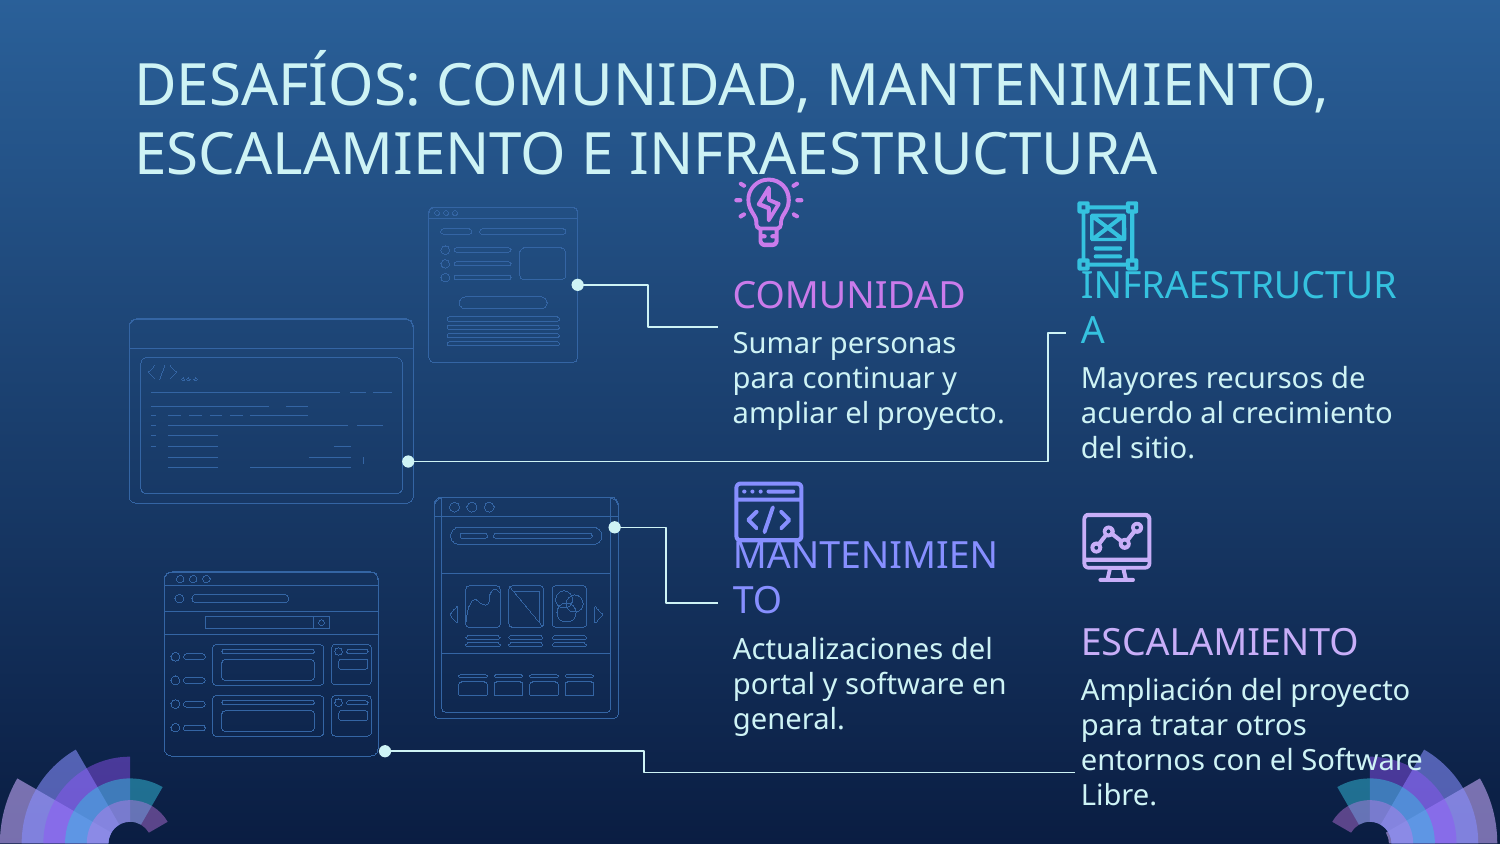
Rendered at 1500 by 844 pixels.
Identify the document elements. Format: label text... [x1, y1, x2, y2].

text_box [791, 181, 800, 188]
text_box [1077, 201, 1139, 271]
text_box [746, 177, 791, 248]
text_box INFRAESTRUCTURA [1065, 288, 1413, 344]
text_box [1082, 512, 1152, 582]
text_box Mayores recursos de acuerdo al crecimiento del sitio. [1065, 344, 1413, 439]
text_box [734, 198, 743, 203]
text_box [738, 181, 747, 188]
text_box COMUNIDAD [717, 252, 1034, 309]
text_box [738, 212, 747, 219]
text_box [791, 212, 800, 219]
text_box Ampliación del proyecto para tratar otros entornos con el Software Libre. [1065, 656, 1441, 751]
text_box [734, 481, 804, 543]
text_box ESCALAMIENTO [1065, 599, 1441, 656]
title DESAFÍOS: COMUNIDAD, MANTENIMIENTO, ESCALAMIENTO E INFRAESTRUCTURA [119, 31, 1384, 182]
text_box Sumar personas para continuar y ampliar el proyecto. [717, 309, 1034, 404]
text_box [795, 198, 804, 203]
text_box Actualizaciones del portal y software en general. [717, 615, 1027, 710]
text_box MANTENIMIENTO [717, 558, 1027, 615]
